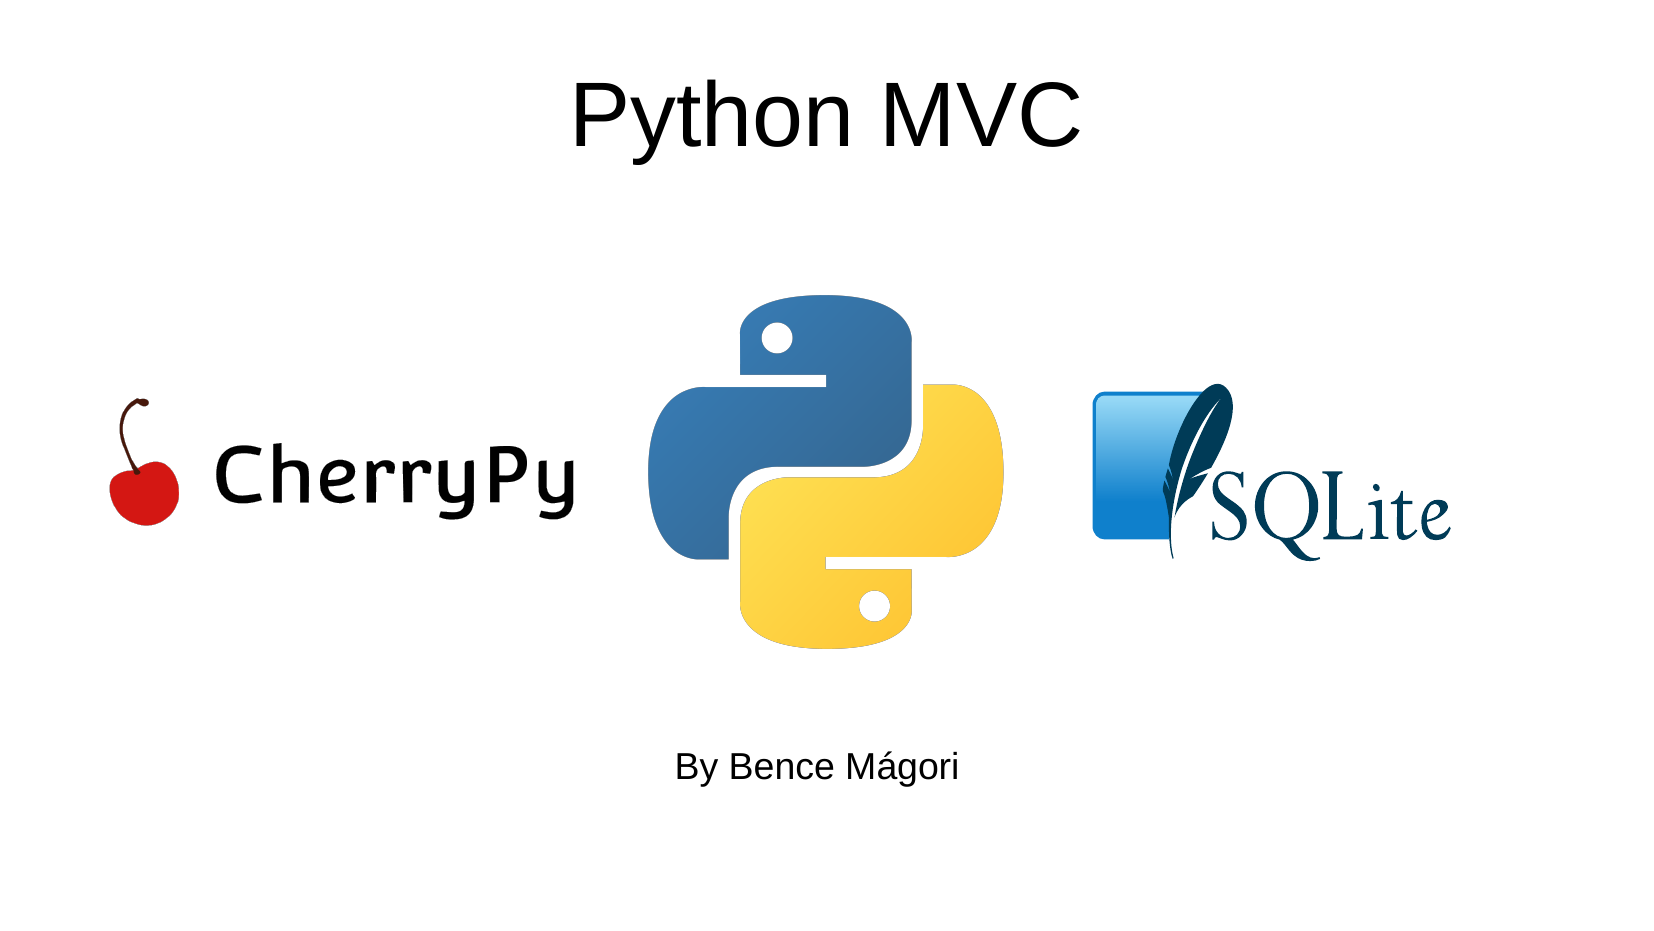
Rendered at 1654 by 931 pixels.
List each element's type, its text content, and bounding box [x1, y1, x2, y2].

picture [88, 383, 590, 545]
picture [1092, 383, 1451, 562]
text_box By Bence Mágori [659, 738, 975, 796]
title Python MVC [82, 37, 1571, 193]
picture [1428, 505, 1439, 518]
picture [1265, 475, 1308, 537]
picture [648, 295, 1004, 650]
